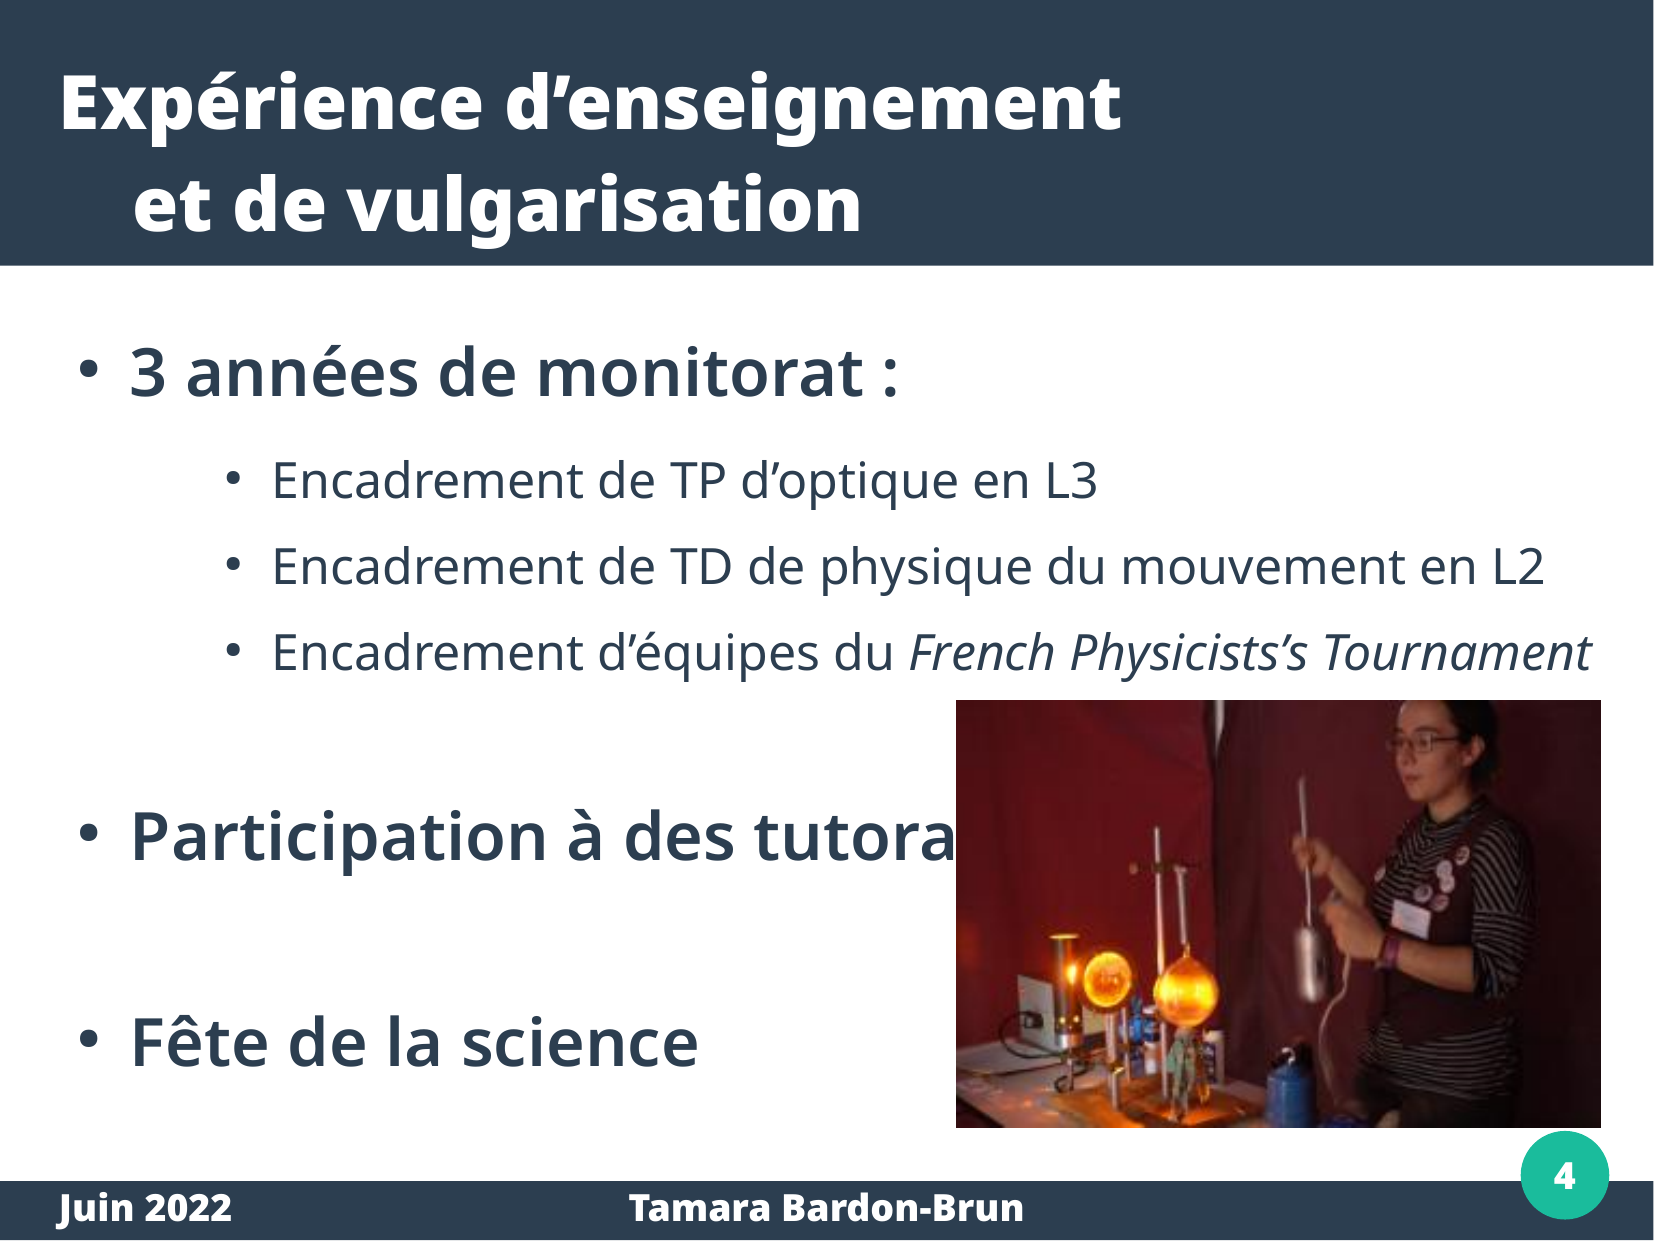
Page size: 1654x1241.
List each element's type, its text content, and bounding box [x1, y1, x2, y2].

picture [956, 700, 1601, 1128]
title Expérience d’enseignement et de vulgarisation [59, 49, 1595, 207]
list 3 années de monitorat : Encadrement de TP d’optique en L3 Encadrement de TD de physique du mouvement en L2 Encadrement d’équipes du French Physicists’s Tournament Participation à des tutorats Fête de la science [59, 324, 1595, 1152]
